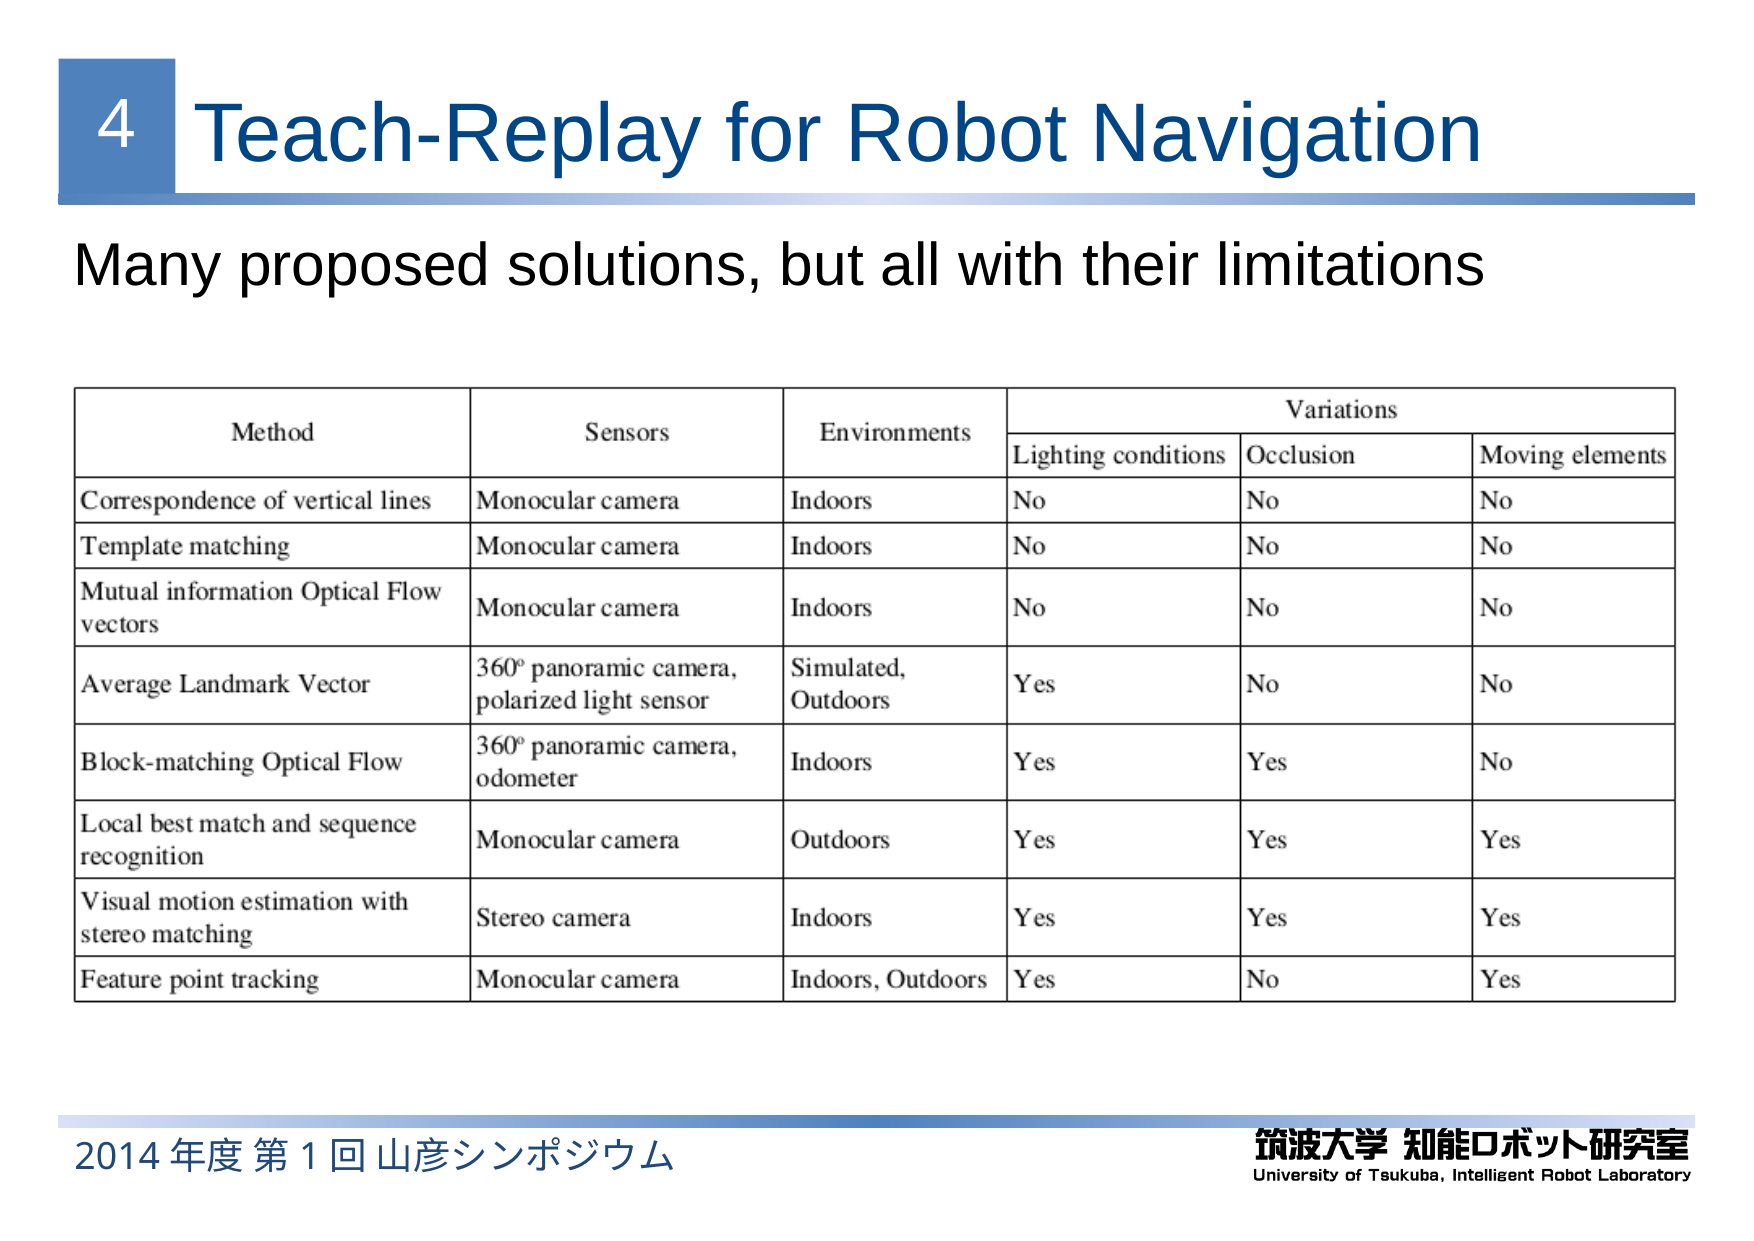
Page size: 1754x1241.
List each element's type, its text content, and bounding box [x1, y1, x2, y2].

picture [58, 355, 1694, 1053]
picture [1252, 1127, 1691, 1182]
title Teach-Replay for Robot Navigation [193, 61, 1651, 205]
text_box Many proposed solutions, but all with their limitations [58, 223, 1696, 307]
